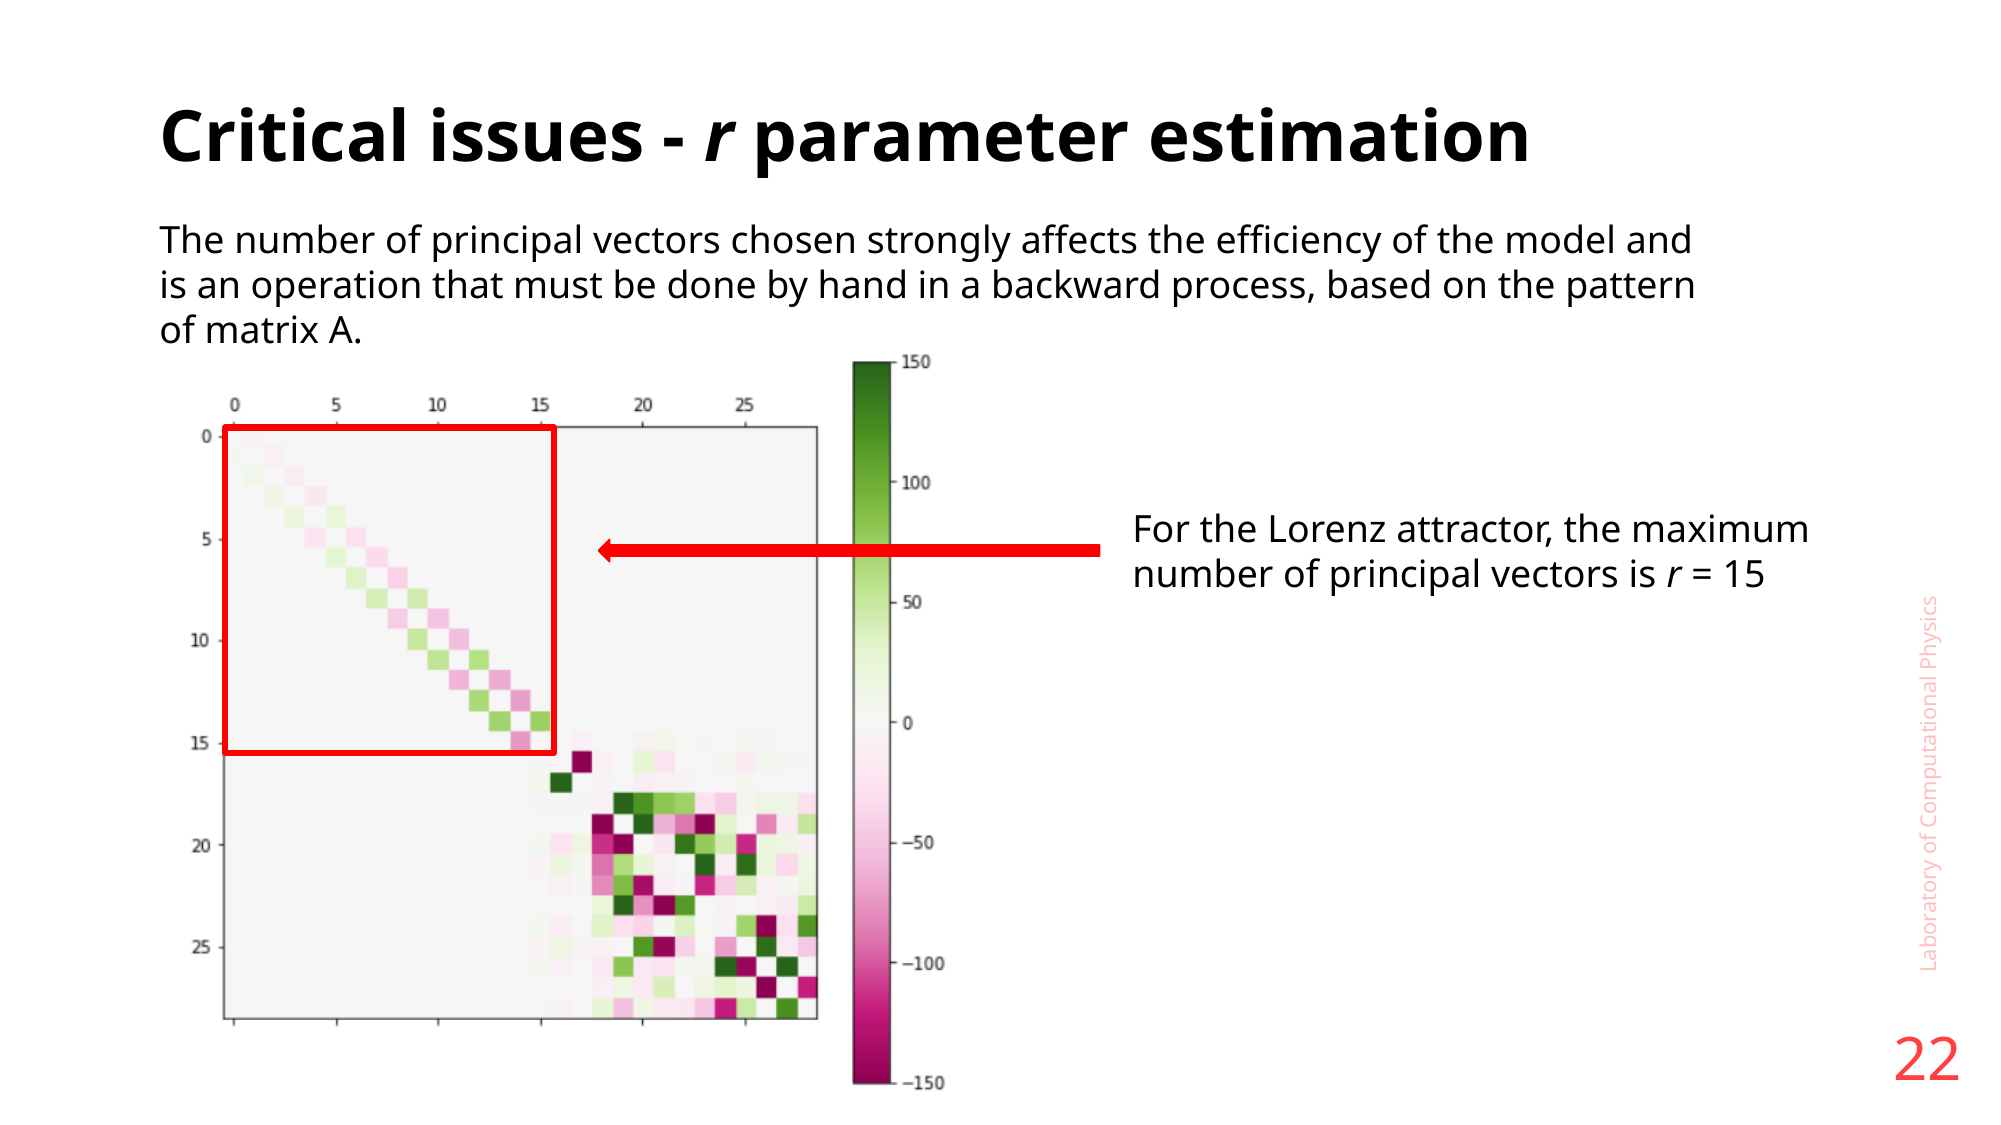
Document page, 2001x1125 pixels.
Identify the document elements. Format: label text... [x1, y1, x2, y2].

text_box For the Lorenz attractor, the maximum number of principal vectors is r = 15 [1117, 497, 1878, 604]
text_box [598, 539, 1100, 562]
footer Laboratory of Computational Physics [1897, 400, 1958, 988]
title Critical issues - r parameter estimation [144, 36, 1735, 185]
text_box The number of principal vectors chosen strongly affects the efficiency of the model and is an operation that must be done by hand in a backward process, based on the pattern of matrix A. [144, 208, 1735, 360]
slide_number 22 [1852, 1012, 2000, 1110]
picture [94, 331, 959, 1110]
